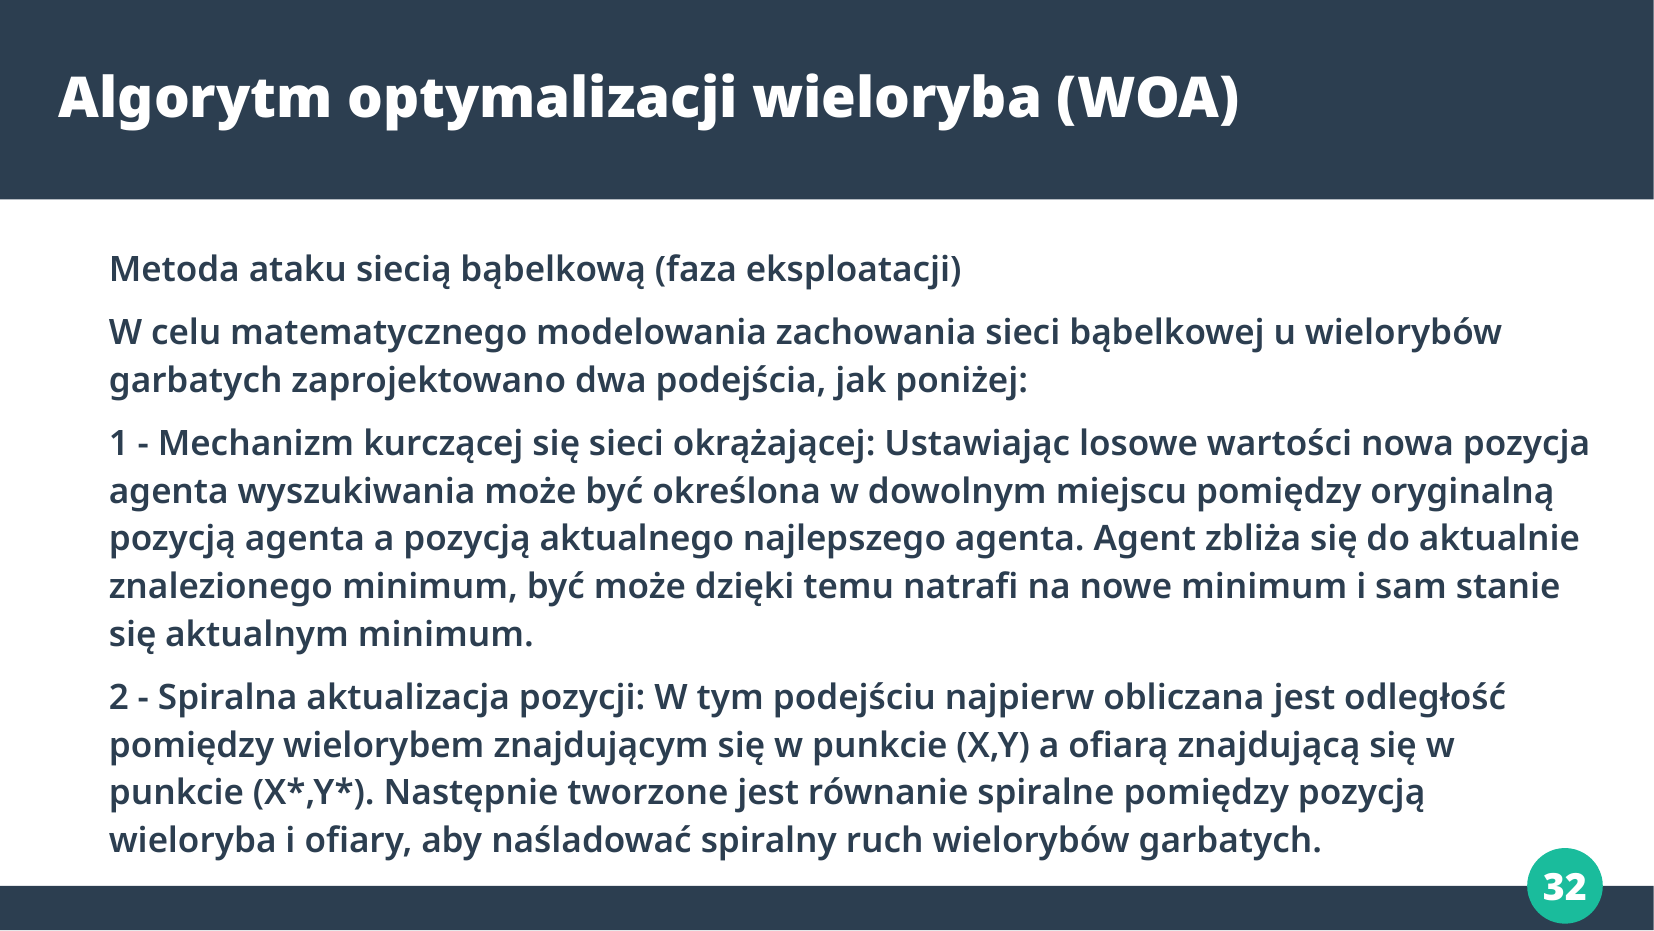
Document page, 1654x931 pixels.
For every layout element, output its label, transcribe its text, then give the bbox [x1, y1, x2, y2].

title Algorytm optymalizacji wieloryba (WOA) [59, 37, 1595, 155]
list Metoda ataku siecią bąbelkową (faza eksploatacji) W celu matematycznego modelowania zachowania sieci bąbelkowej u wielorybów garbatych zaprojektowano dwa podejścia, jak poniżej: 1 - Mechanizm kurczącej się sieci okrążającej: Ustawiając losowe wartości nowa pozycja agenta wyszukiwania może być określona w dowolnym miejscu pomiędzy oryginalną pozycją agenta a pozycją aktualnego najlepszego agenta. Agent zbliża się do aktualnie znalezionego minimum, być może dzięki temu natrafi na nowe minimum i sam stanie się aktualnym minimum. 2 - Spiralna aktualizacja pozycji: W tym podejściu najpierw obliczana jest odległość pomiędzy wielorybem znajdującym się w punkcie (X,Y) a ofiarą znajdującą się w punkcie (X*,Y*). Następnie tworzone jest równanie spiralne pomiędzy pozycją wieloryba i ofiary, aby naśladować spiralny ruch wielorybów garbatych. [59, 243, 1595, 864]
